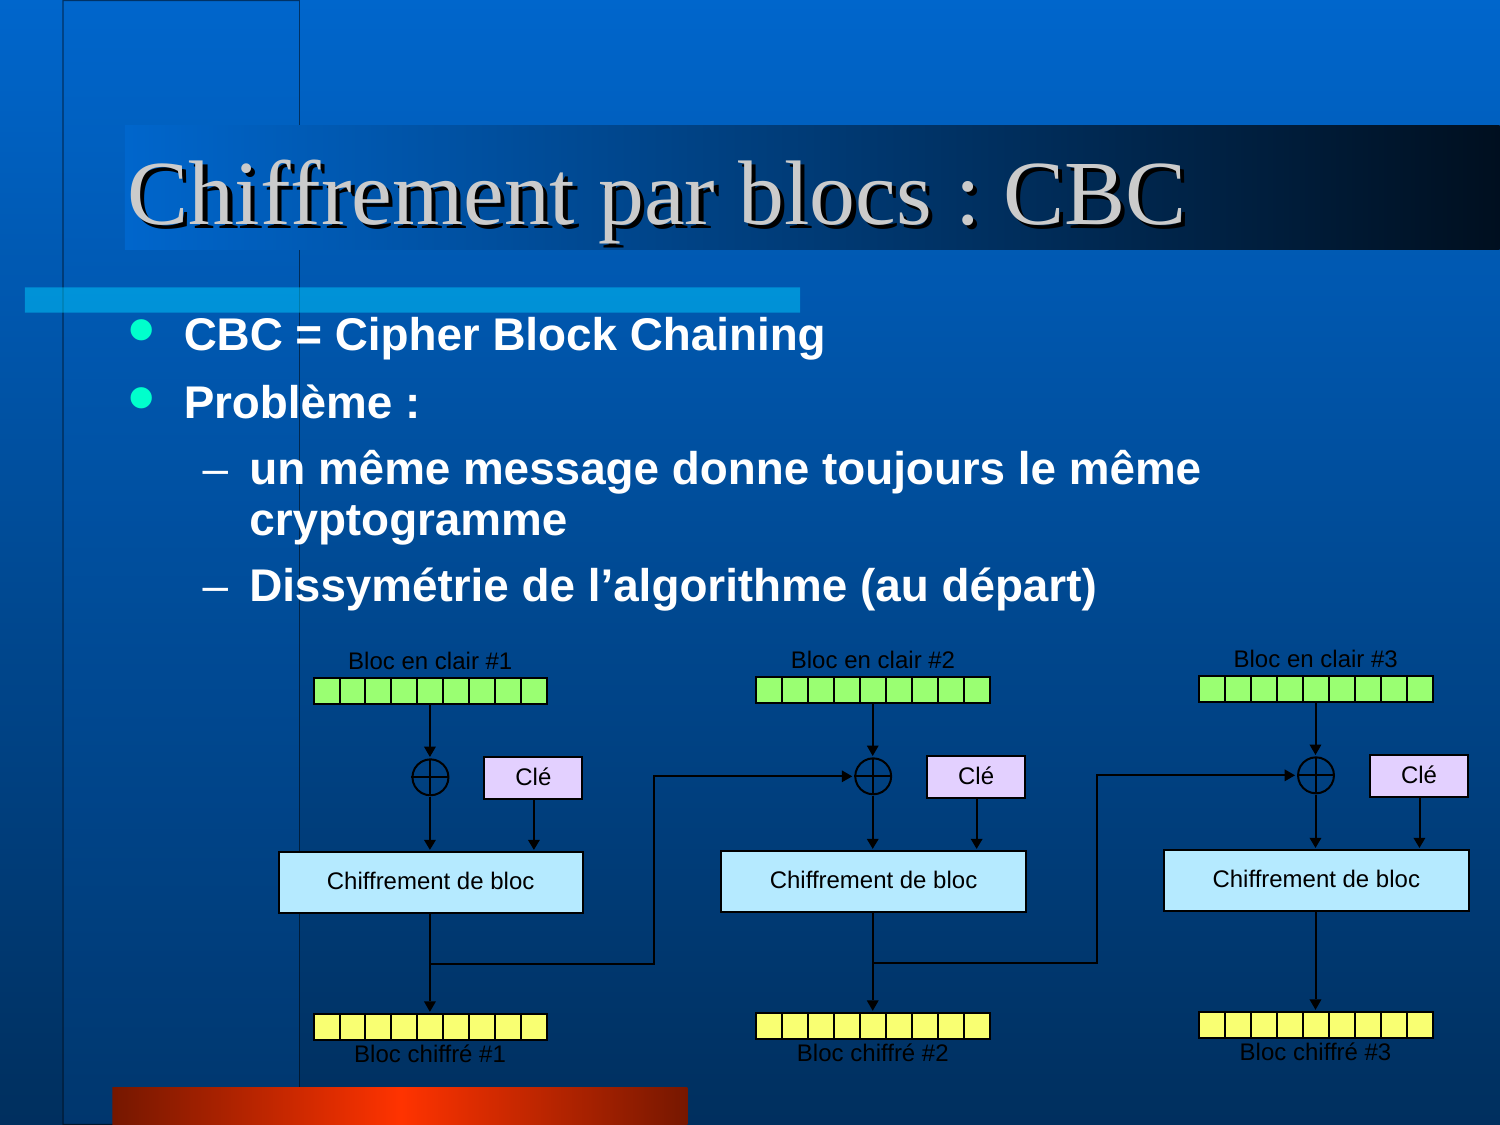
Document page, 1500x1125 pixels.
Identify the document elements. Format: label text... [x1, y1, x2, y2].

title Chiffrement par blocs : CBC [112, 99, 1388, 288]
picture [277, 649, 1471, 1063]
list CBC = Cipher Block Chaining Problème : un même message donne toujours le même cryptogramme Dissymétrie de l’algorithme (au départ) [112, 301, 1388, 1071]
